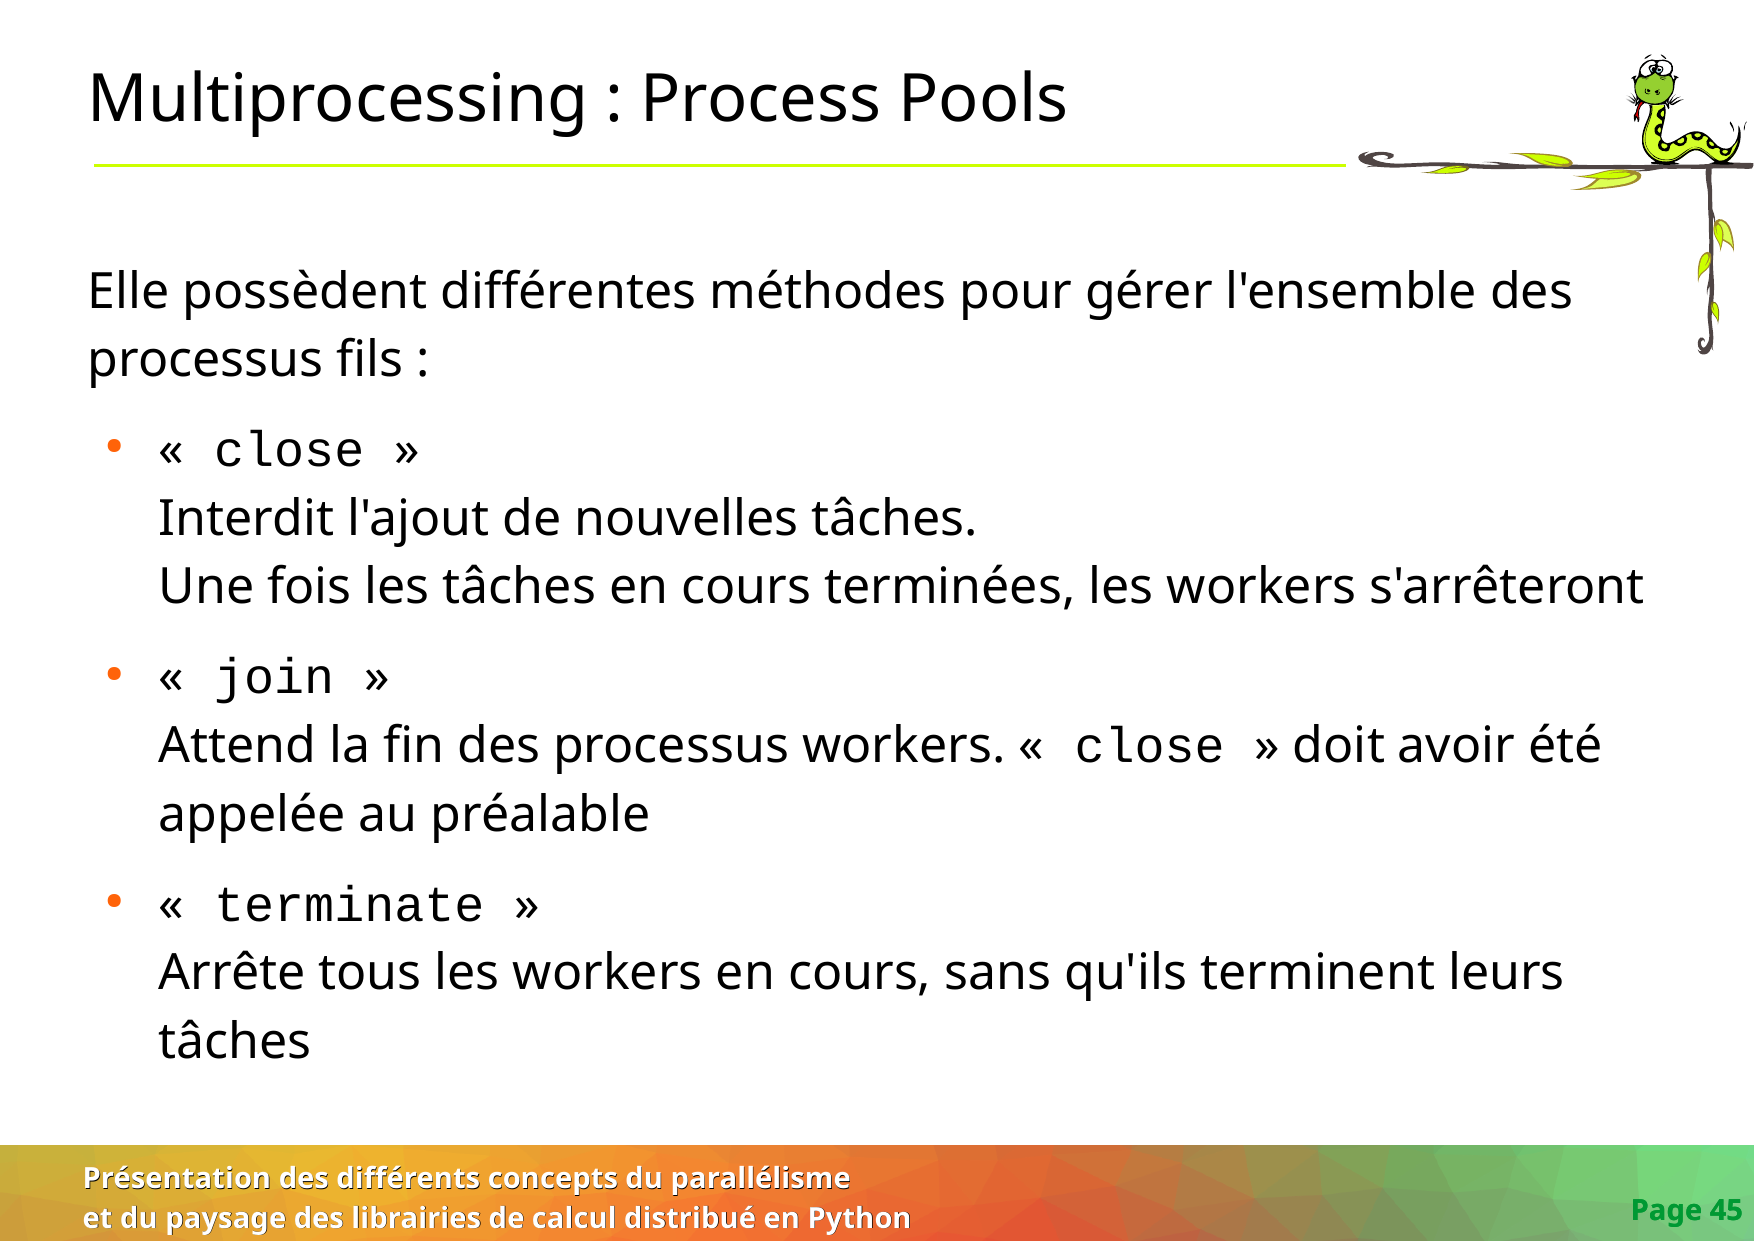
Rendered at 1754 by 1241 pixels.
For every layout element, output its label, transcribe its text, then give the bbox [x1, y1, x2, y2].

list Elle possèdent différentes méthodes pour gérer l'ensemble des processus fils : « close » Interdit l'ajout de nouvelles tâches. Une fois les tâches en cours terminées, les workers s'arrêteront « join » Attend la fin des processus workers. « close » doit avoir été appelée au préalable « terminate » Arrête tous les workers en cours, sans qu'ils terminent leurs tâches [87, 254, 1667, 986]
title Multiprocessing : Process Pools [87, 31, 1667, 160]
picture [0, 1145, 1754, 1241]
